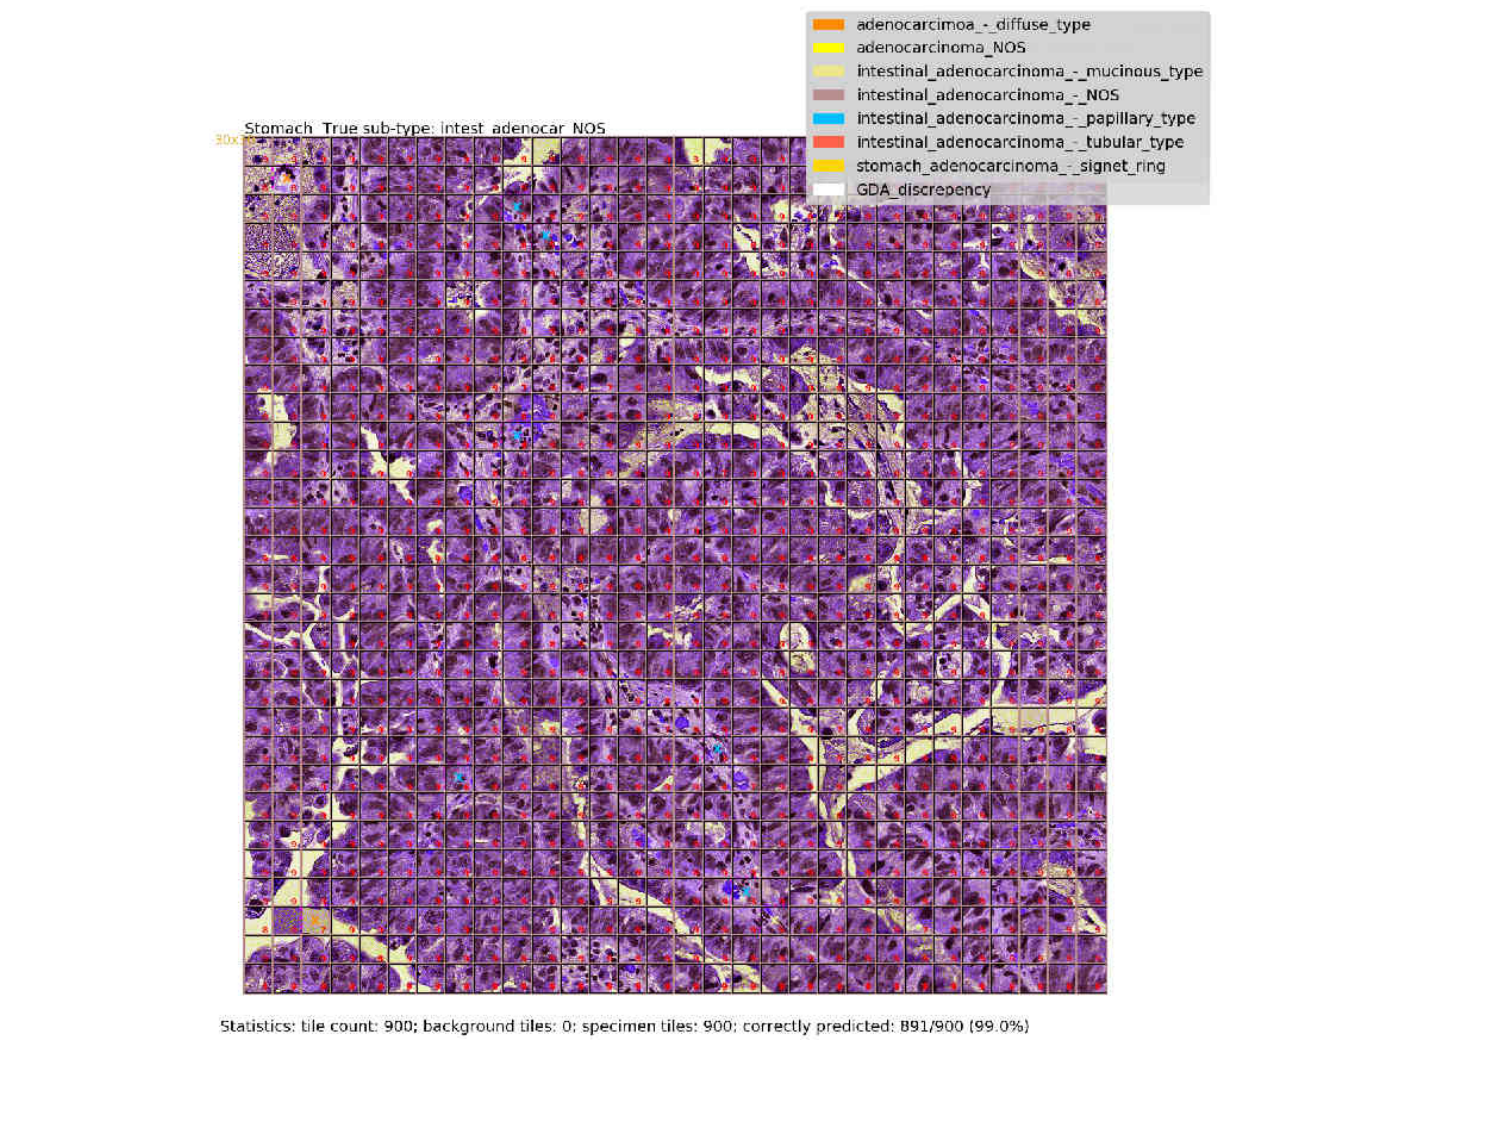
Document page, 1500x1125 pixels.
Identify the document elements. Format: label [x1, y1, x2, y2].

picture [200, 5, 1217, 1040]
